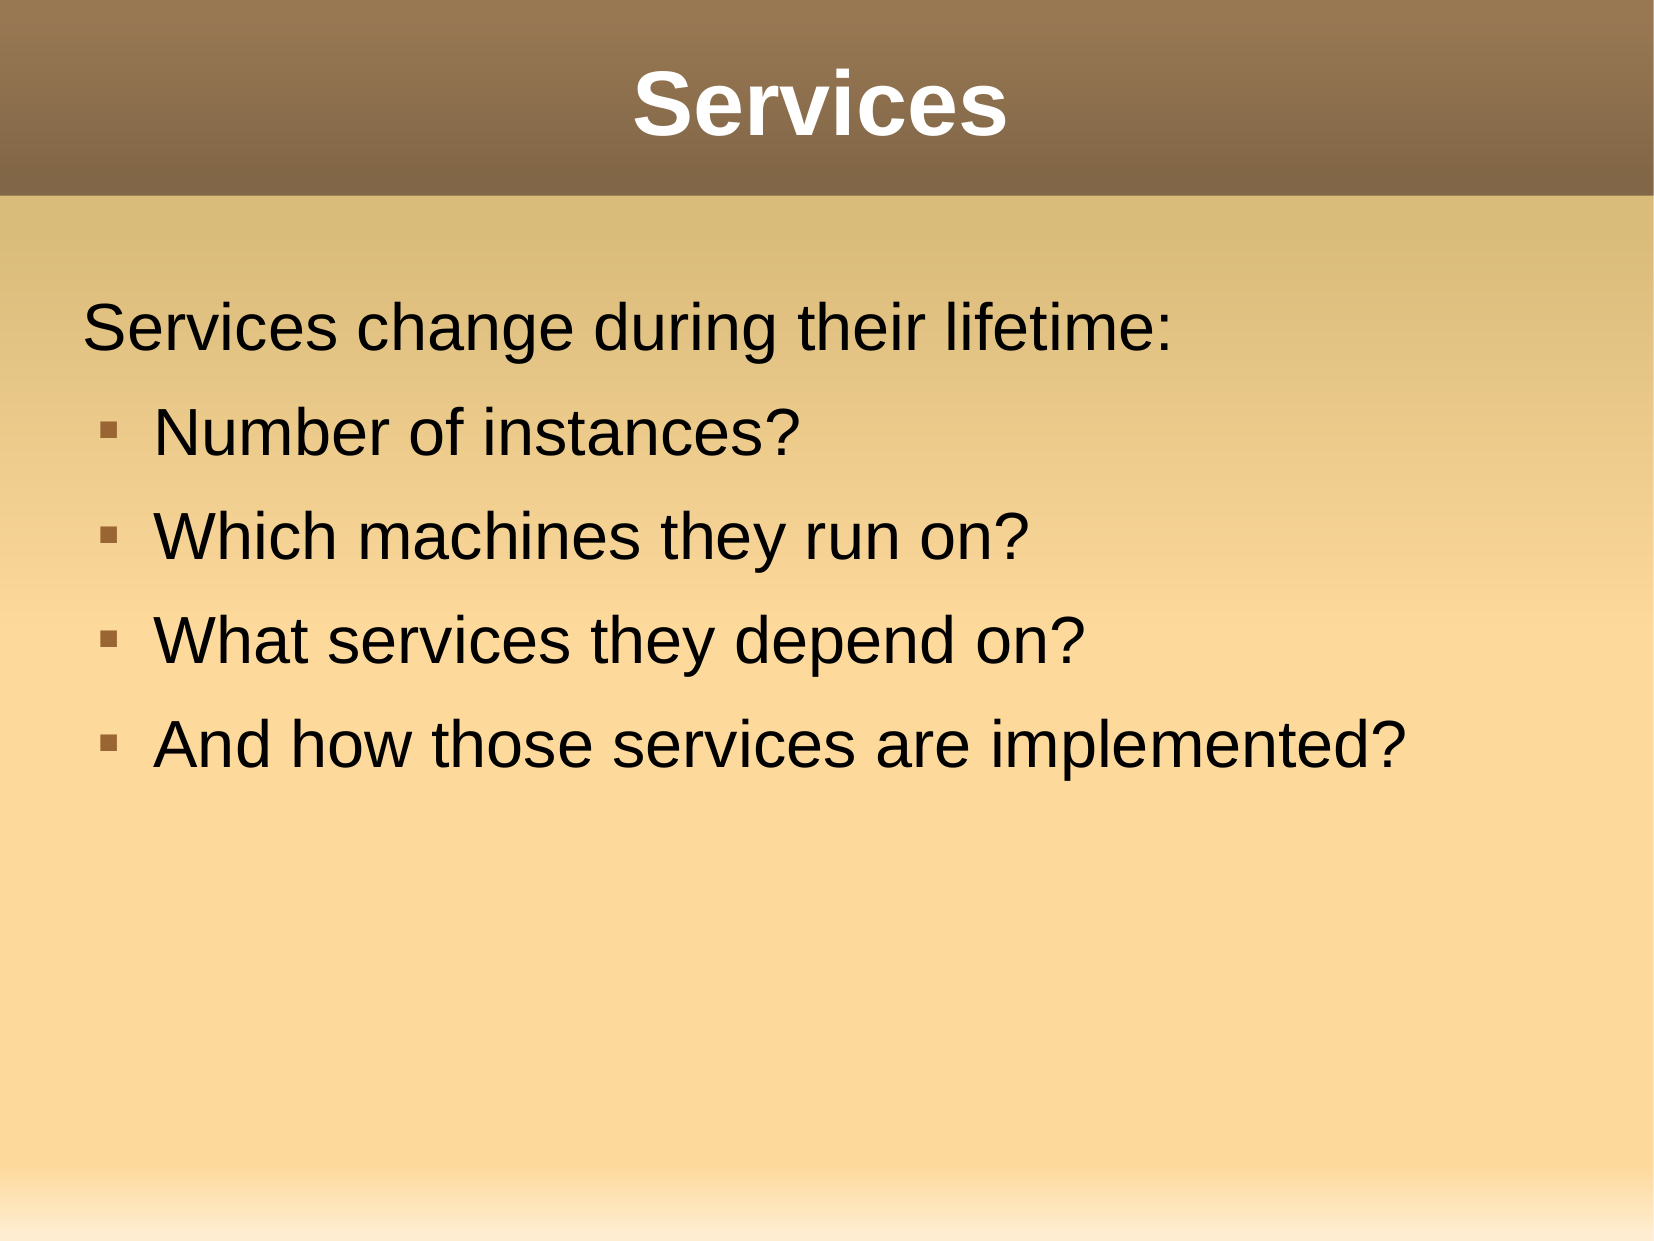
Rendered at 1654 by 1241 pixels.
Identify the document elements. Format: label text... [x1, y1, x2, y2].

list Services change during their lifetime: Number of instances? Which machines they run on? What services they depend on? And how those services are implemented? [82, 290, 1571, 783]
picture [0, 0, 1654, 1241]
title Services [76, 7, 1565, 200]
